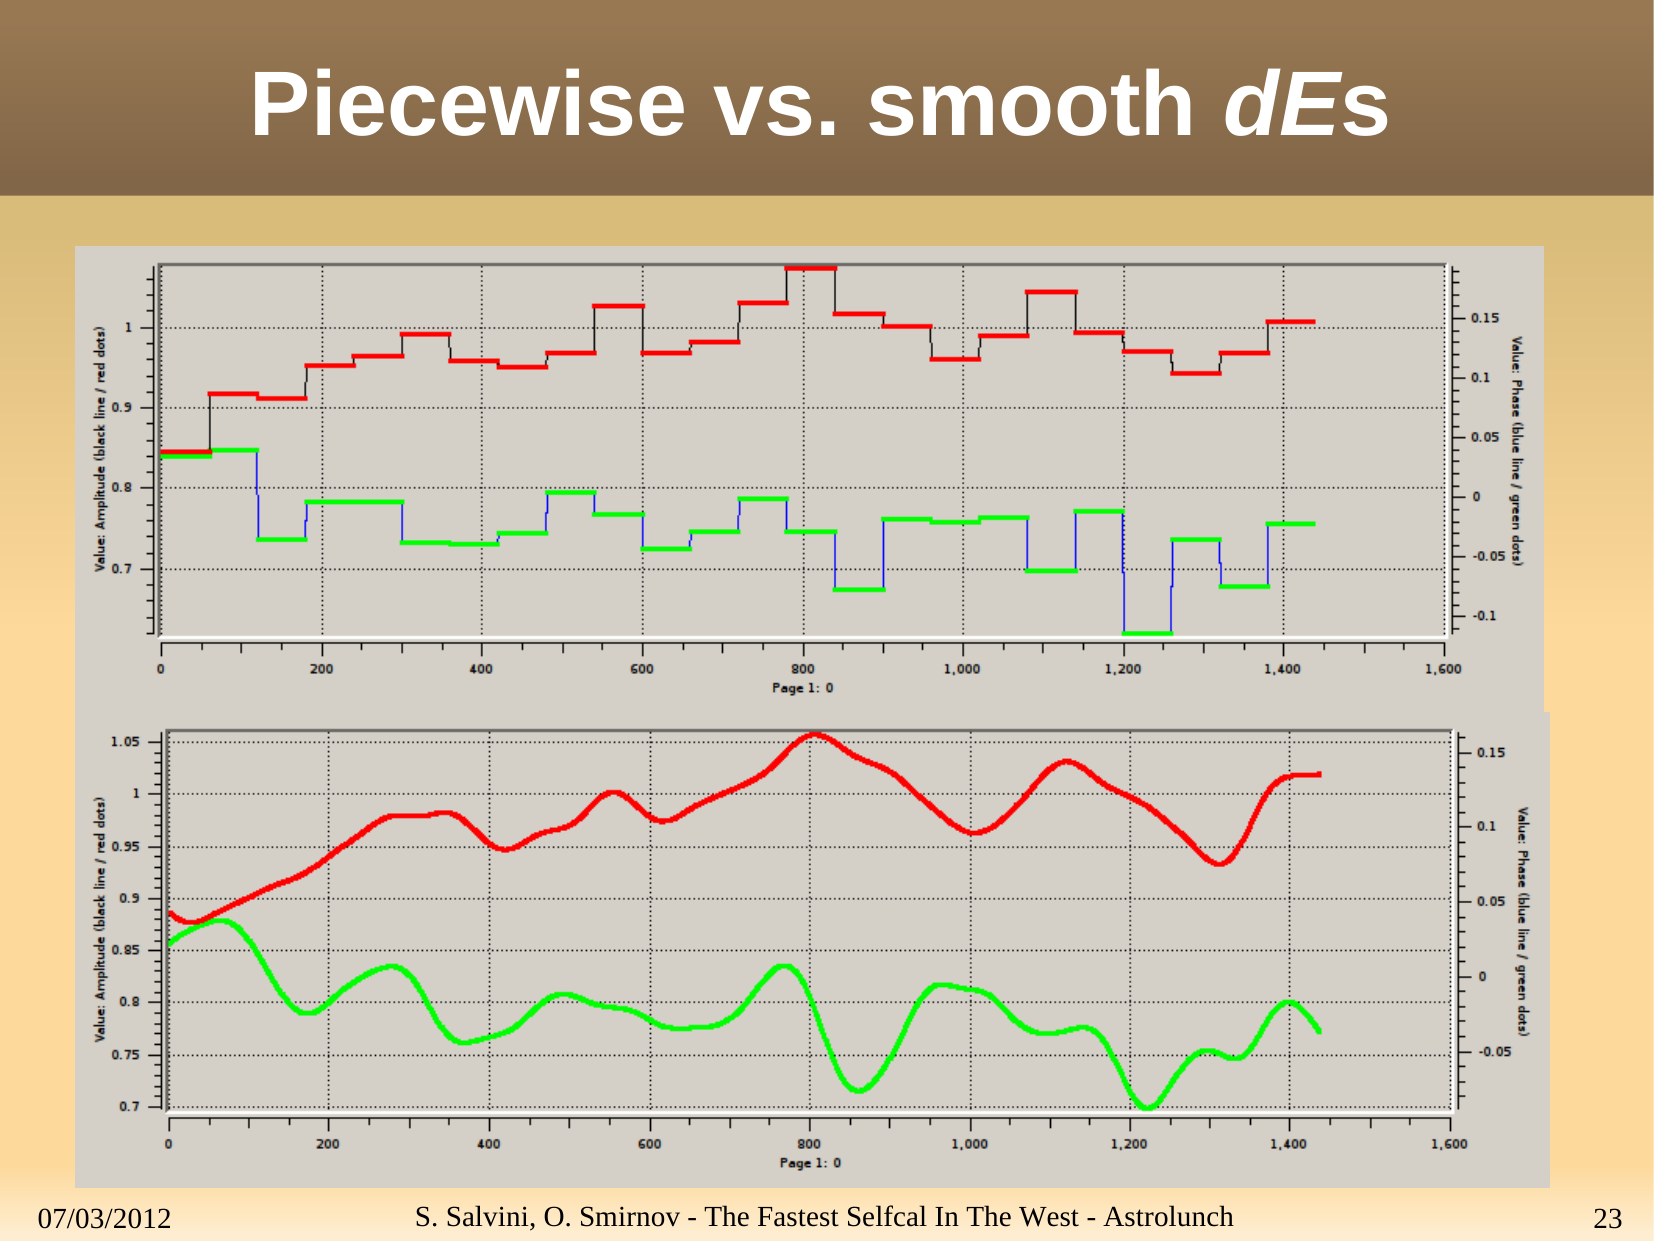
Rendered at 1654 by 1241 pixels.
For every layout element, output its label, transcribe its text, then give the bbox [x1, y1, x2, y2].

picture [0, 0, 1654, 1241]
title Piecewise vs. smooth dEs [76, 7, 1565, 200]
